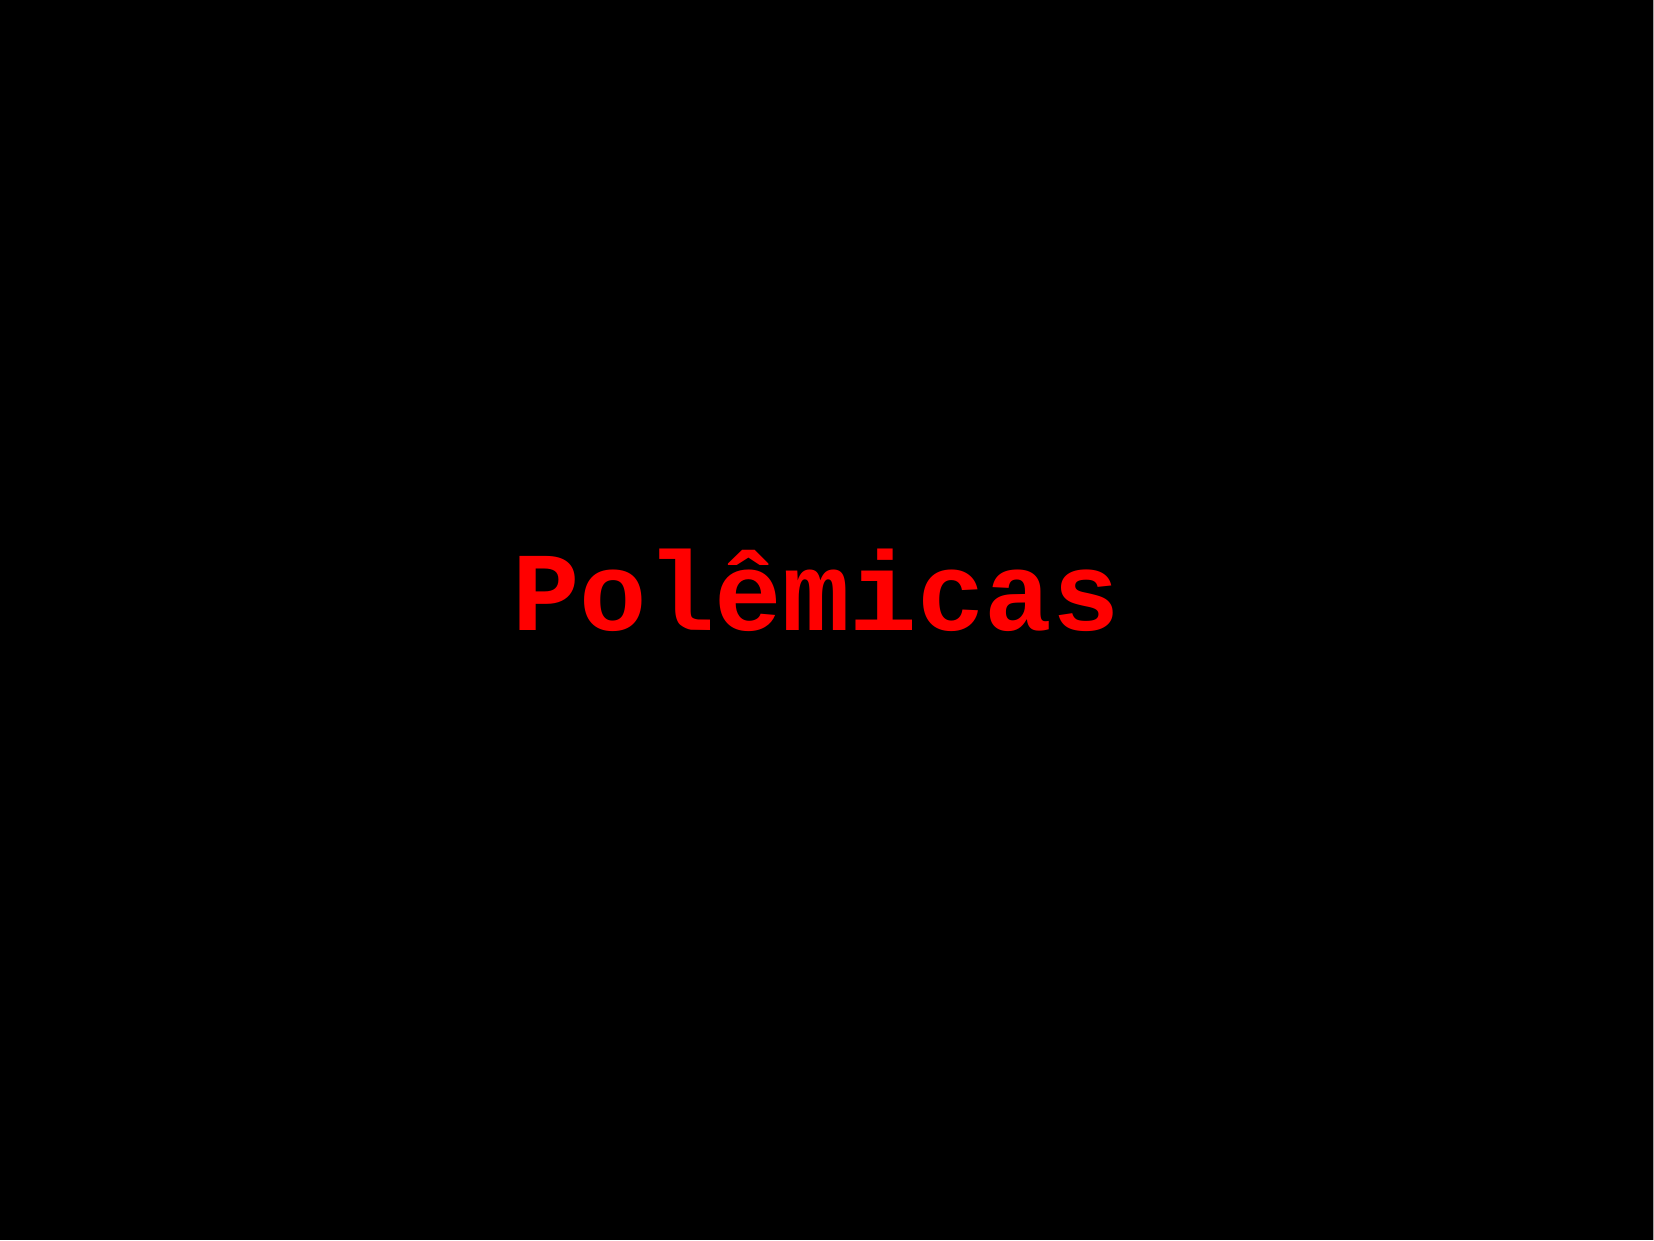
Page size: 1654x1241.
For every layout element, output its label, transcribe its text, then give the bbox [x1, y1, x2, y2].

subtitle Polêmicas [72, 191, 1561, 1010]
